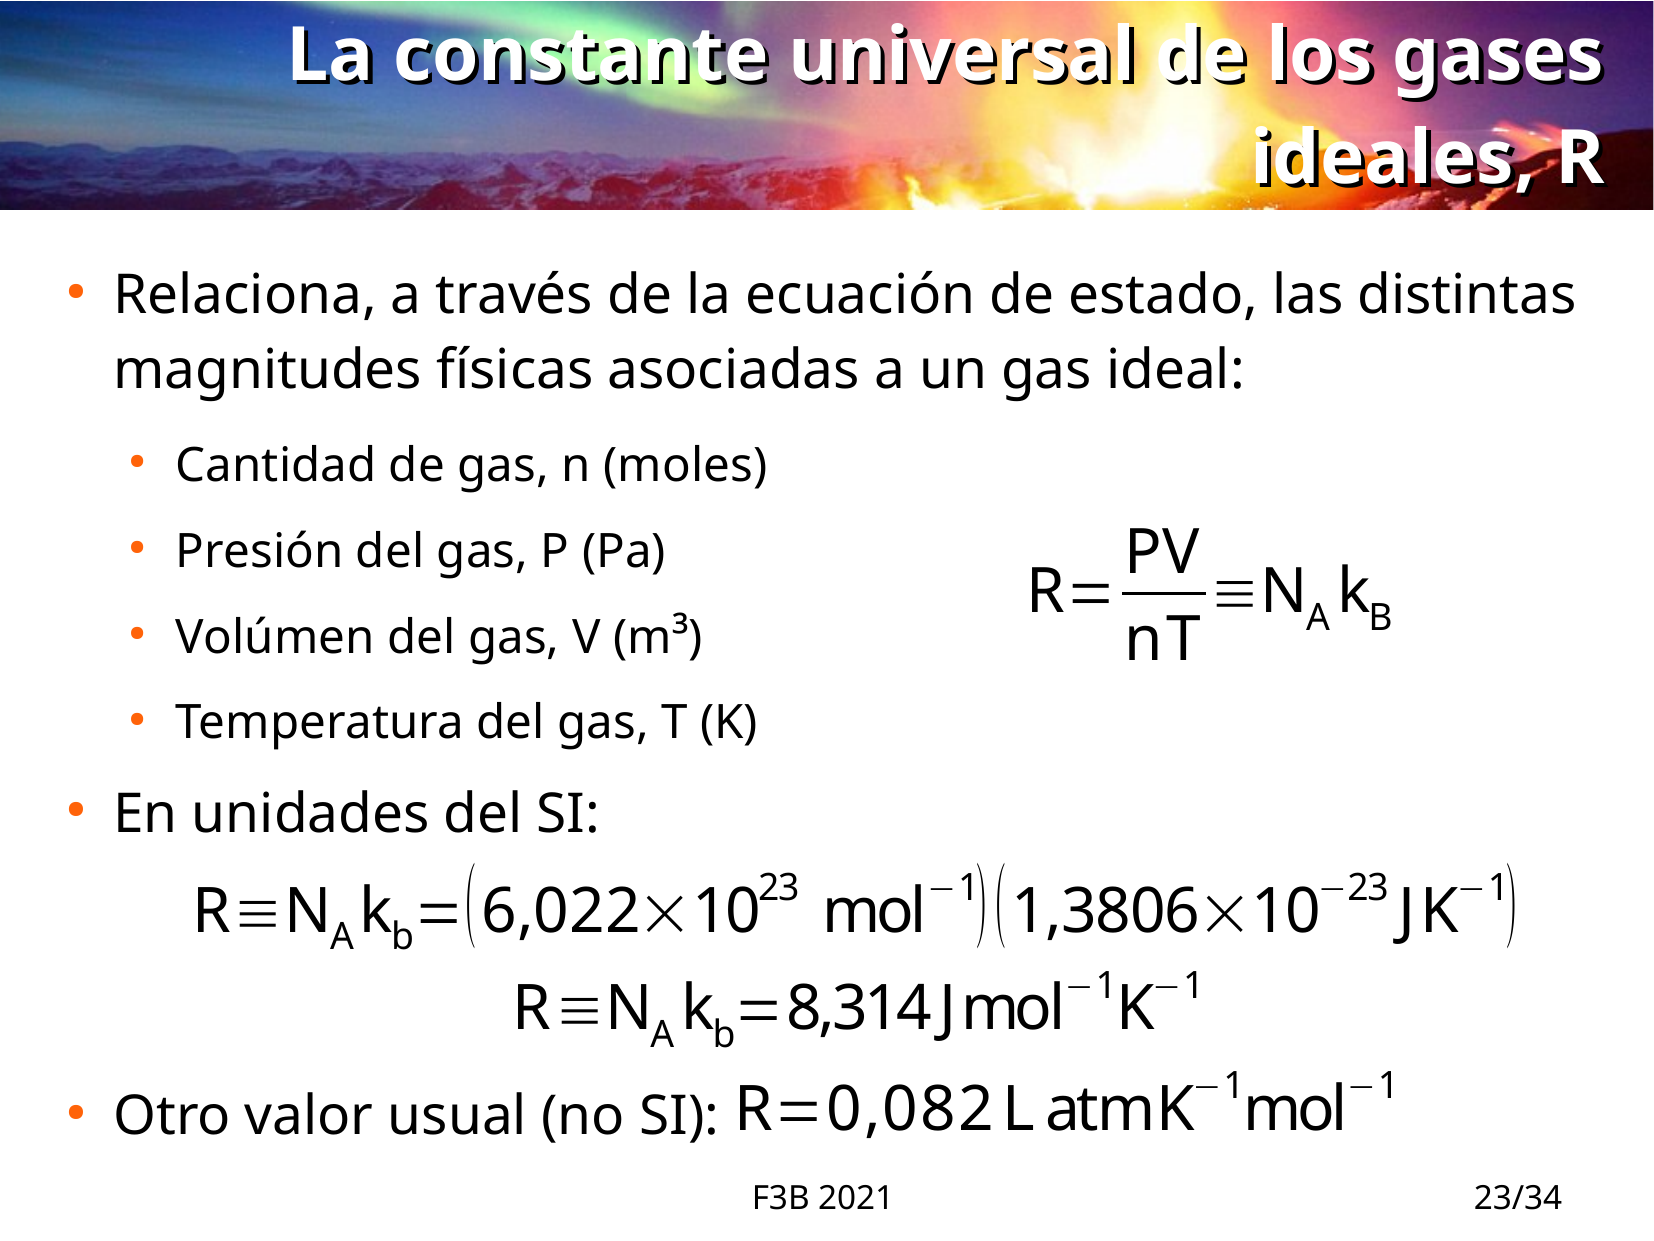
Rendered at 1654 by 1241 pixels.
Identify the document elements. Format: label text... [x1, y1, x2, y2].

list Relaciona, a través de la ecuación de estado, las distintas magnitudes físicas asociadas a un gas ideal: Cantidad de gas, n (moles) Presión del gas, P (Pa) Volúmen del gas, V (m³) Temperatura del gas, T (K) En unidades del SI: Otro valor usual (no SI): [50, 255, 1611, 1156]
chart [186, 859, 1524, 1057]
chart [1020, 513, 1397, 676]
picture [0, 1, 1654, 210]
title La constante universal de los gases ideales, R [45, 15, 1606, 191]
chart [727, 1062, 1398, 1146]
